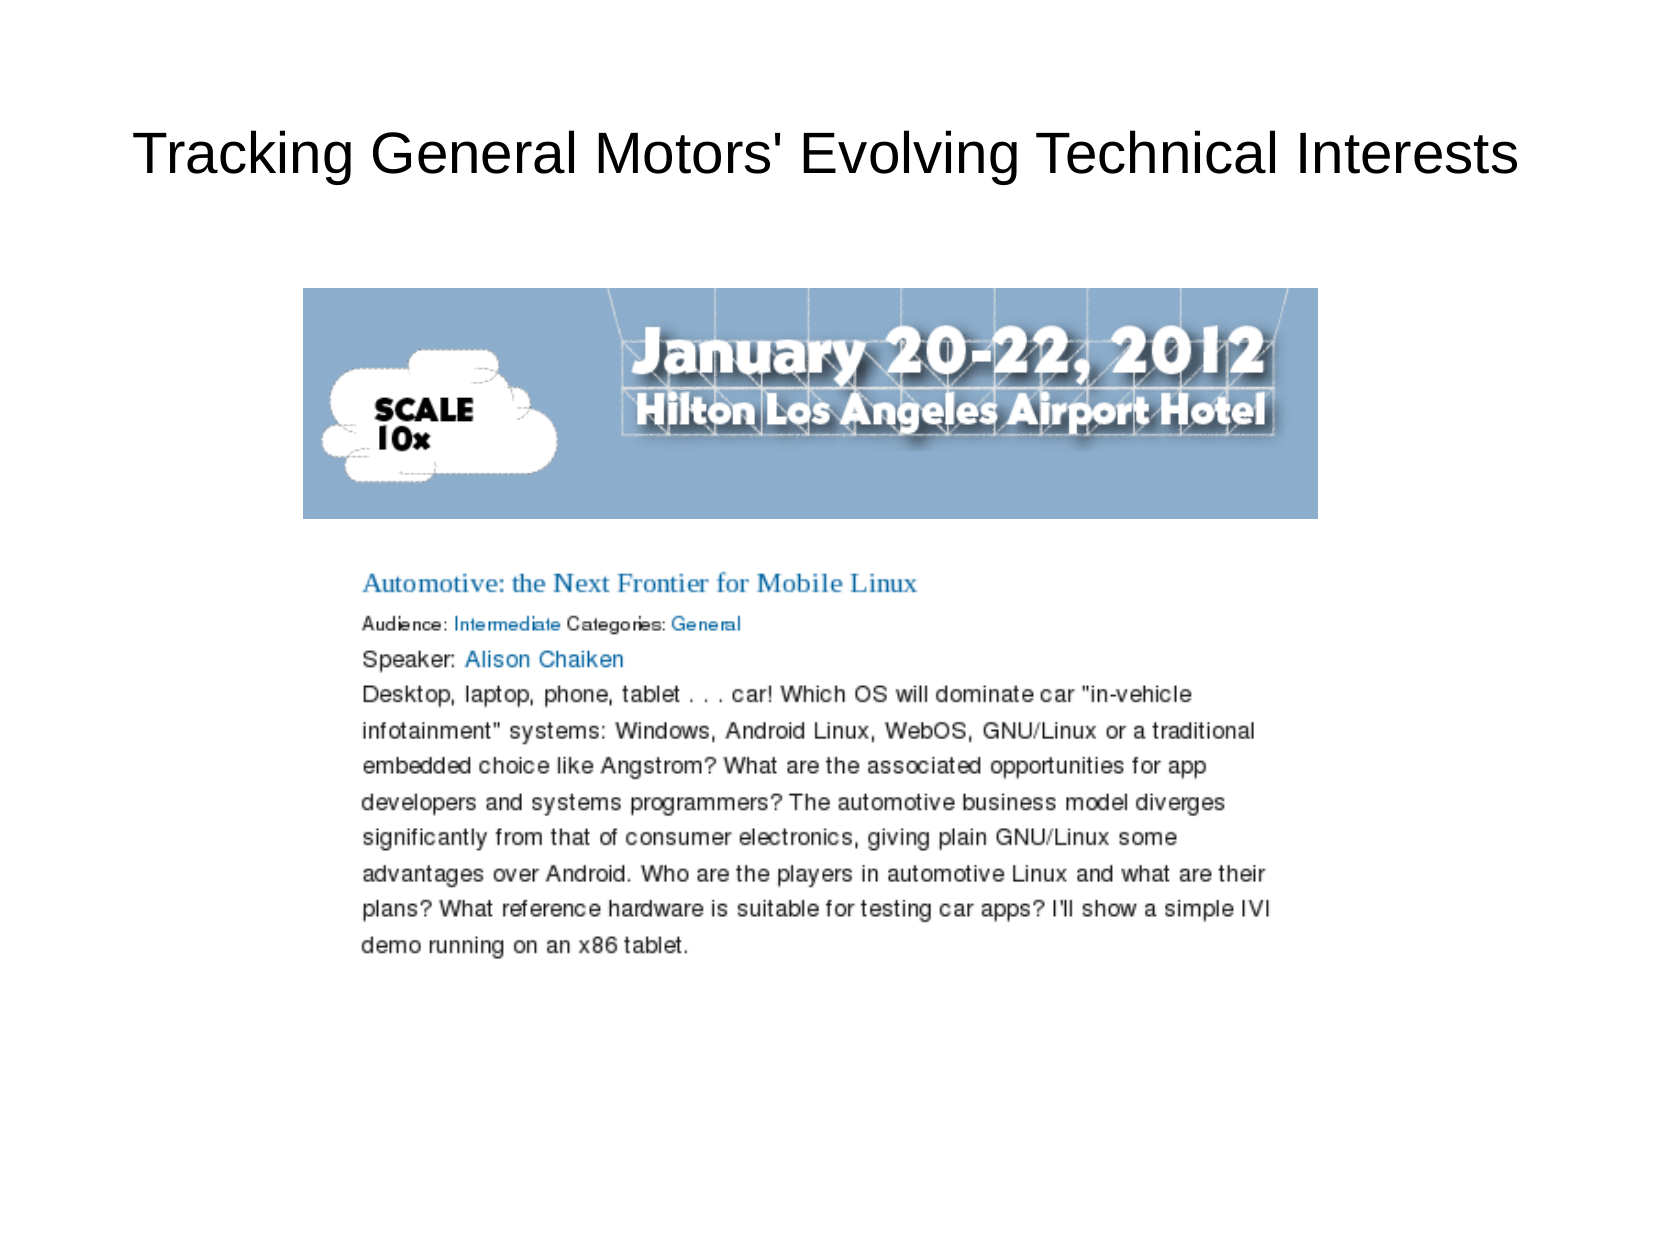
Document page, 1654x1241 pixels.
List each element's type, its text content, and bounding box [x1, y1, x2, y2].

picture [303, 288, 1318, 519]
title Tracking General Motors' Evolving Technical Interests [82, 49, 1571, 257]
picture [322, 554, 1298, 970]
